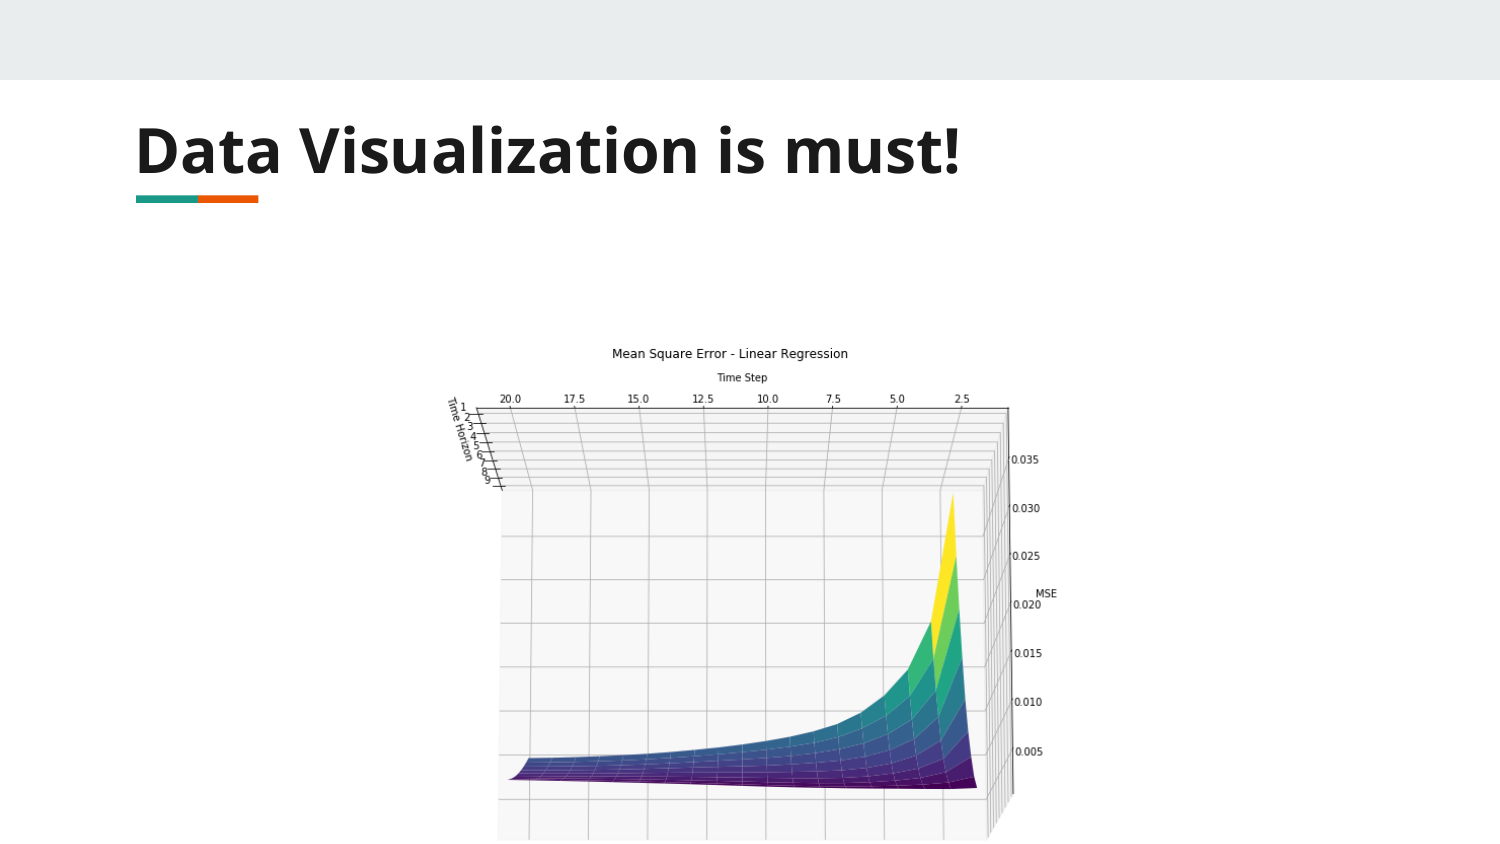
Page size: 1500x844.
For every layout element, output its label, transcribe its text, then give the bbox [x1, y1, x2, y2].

title Data Visualization is must! [119, 96, 1381, 184]
picture [132, 206, 1299, 844]
